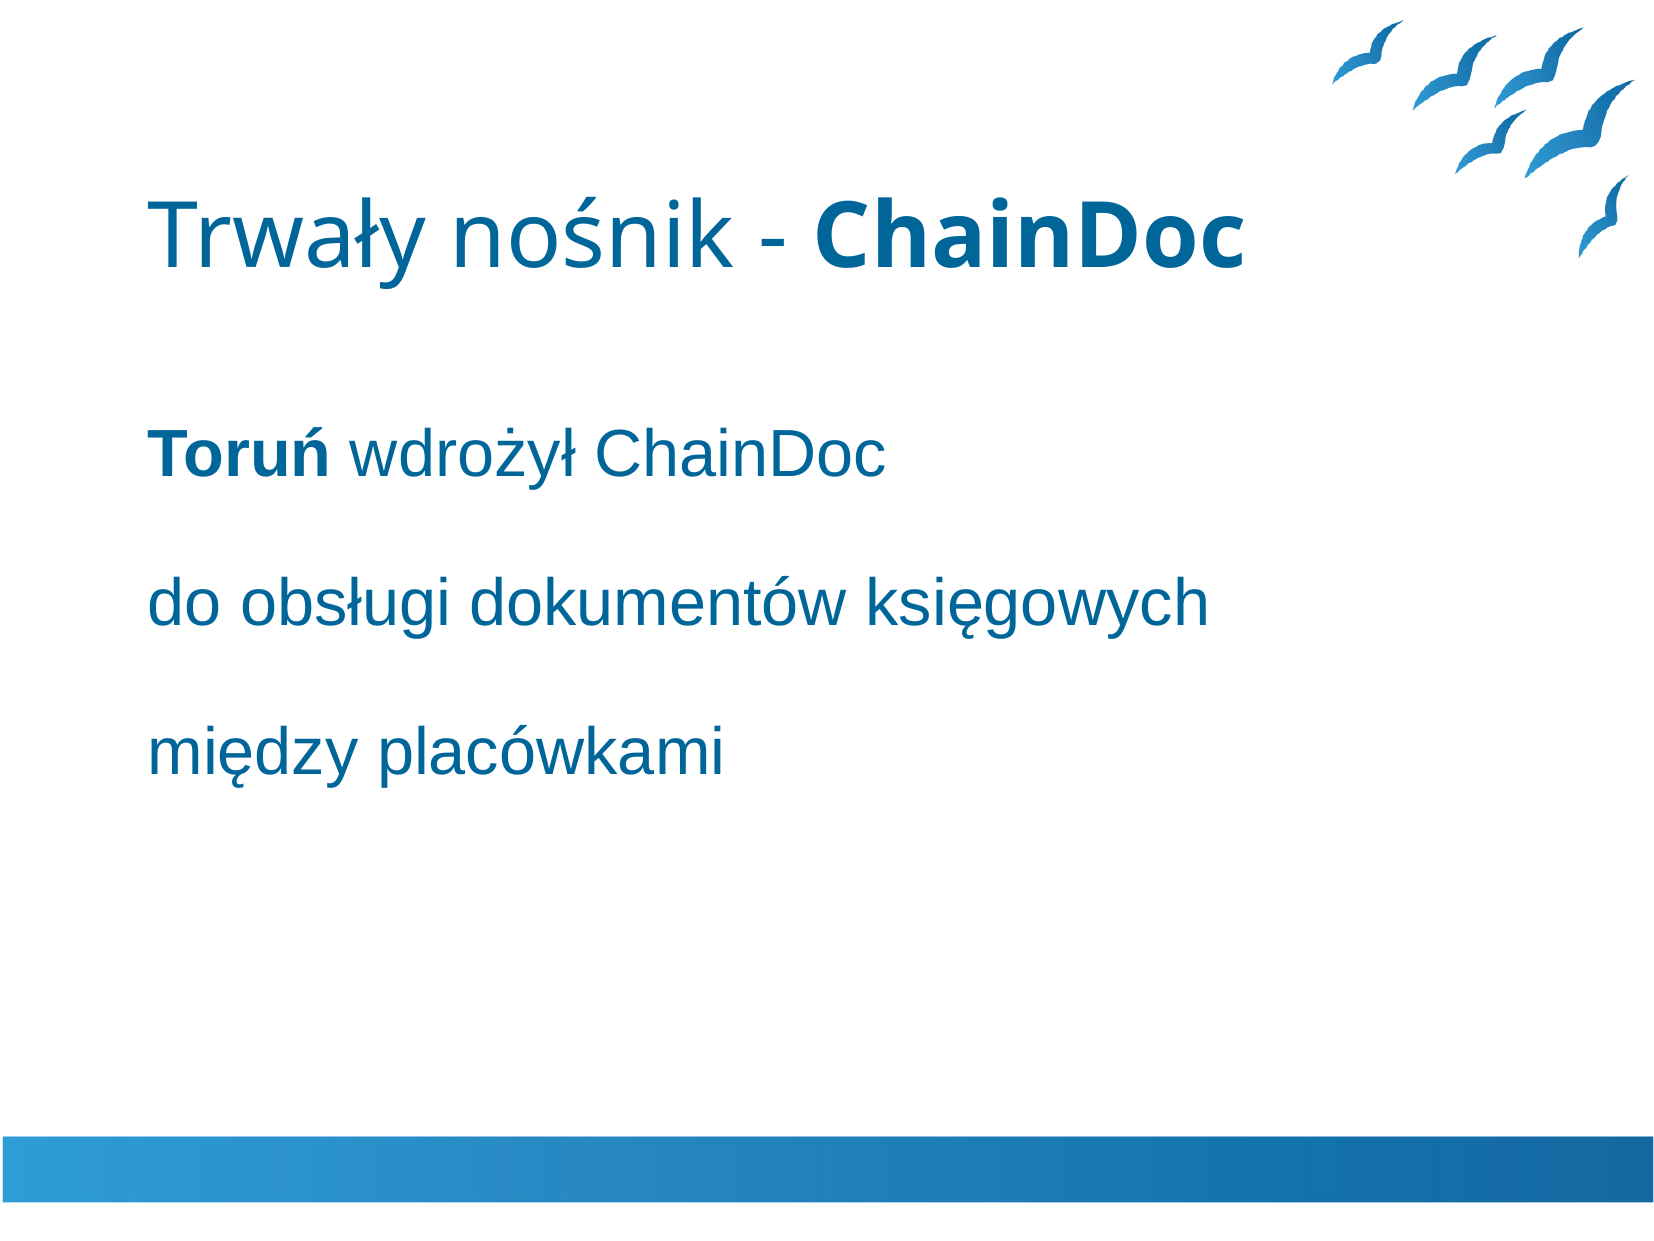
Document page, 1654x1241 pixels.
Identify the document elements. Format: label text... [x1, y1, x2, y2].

picture [0, 0, 1654, 1241]
title Trwały nośnik - ChainDoc [147, 177, 1506, 287]
subtitle Toruń wdrożył ChainDoc do obsługi dokumentów księgowych między placówkami [147, 324, 1506, 1045]
